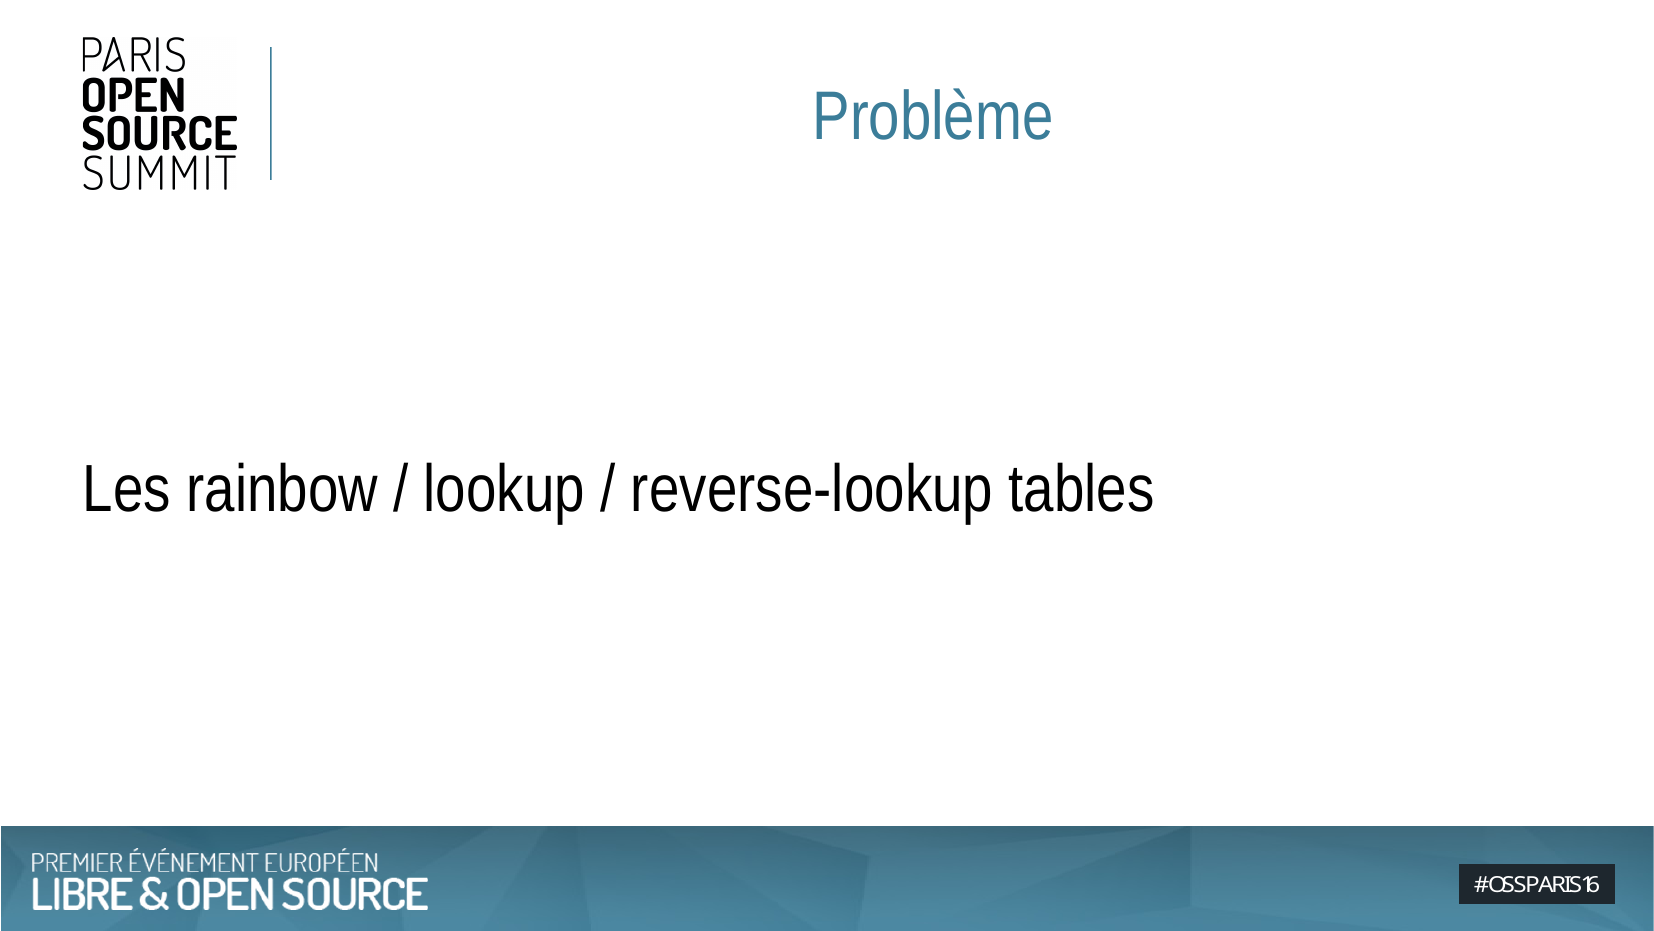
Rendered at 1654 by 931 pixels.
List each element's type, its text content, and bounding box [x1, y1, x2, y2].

list Les rainbow / lookup / reverse-lookup tables [82, 217, 1571, 758]
title Problème [295, 37, 1571, 193]
